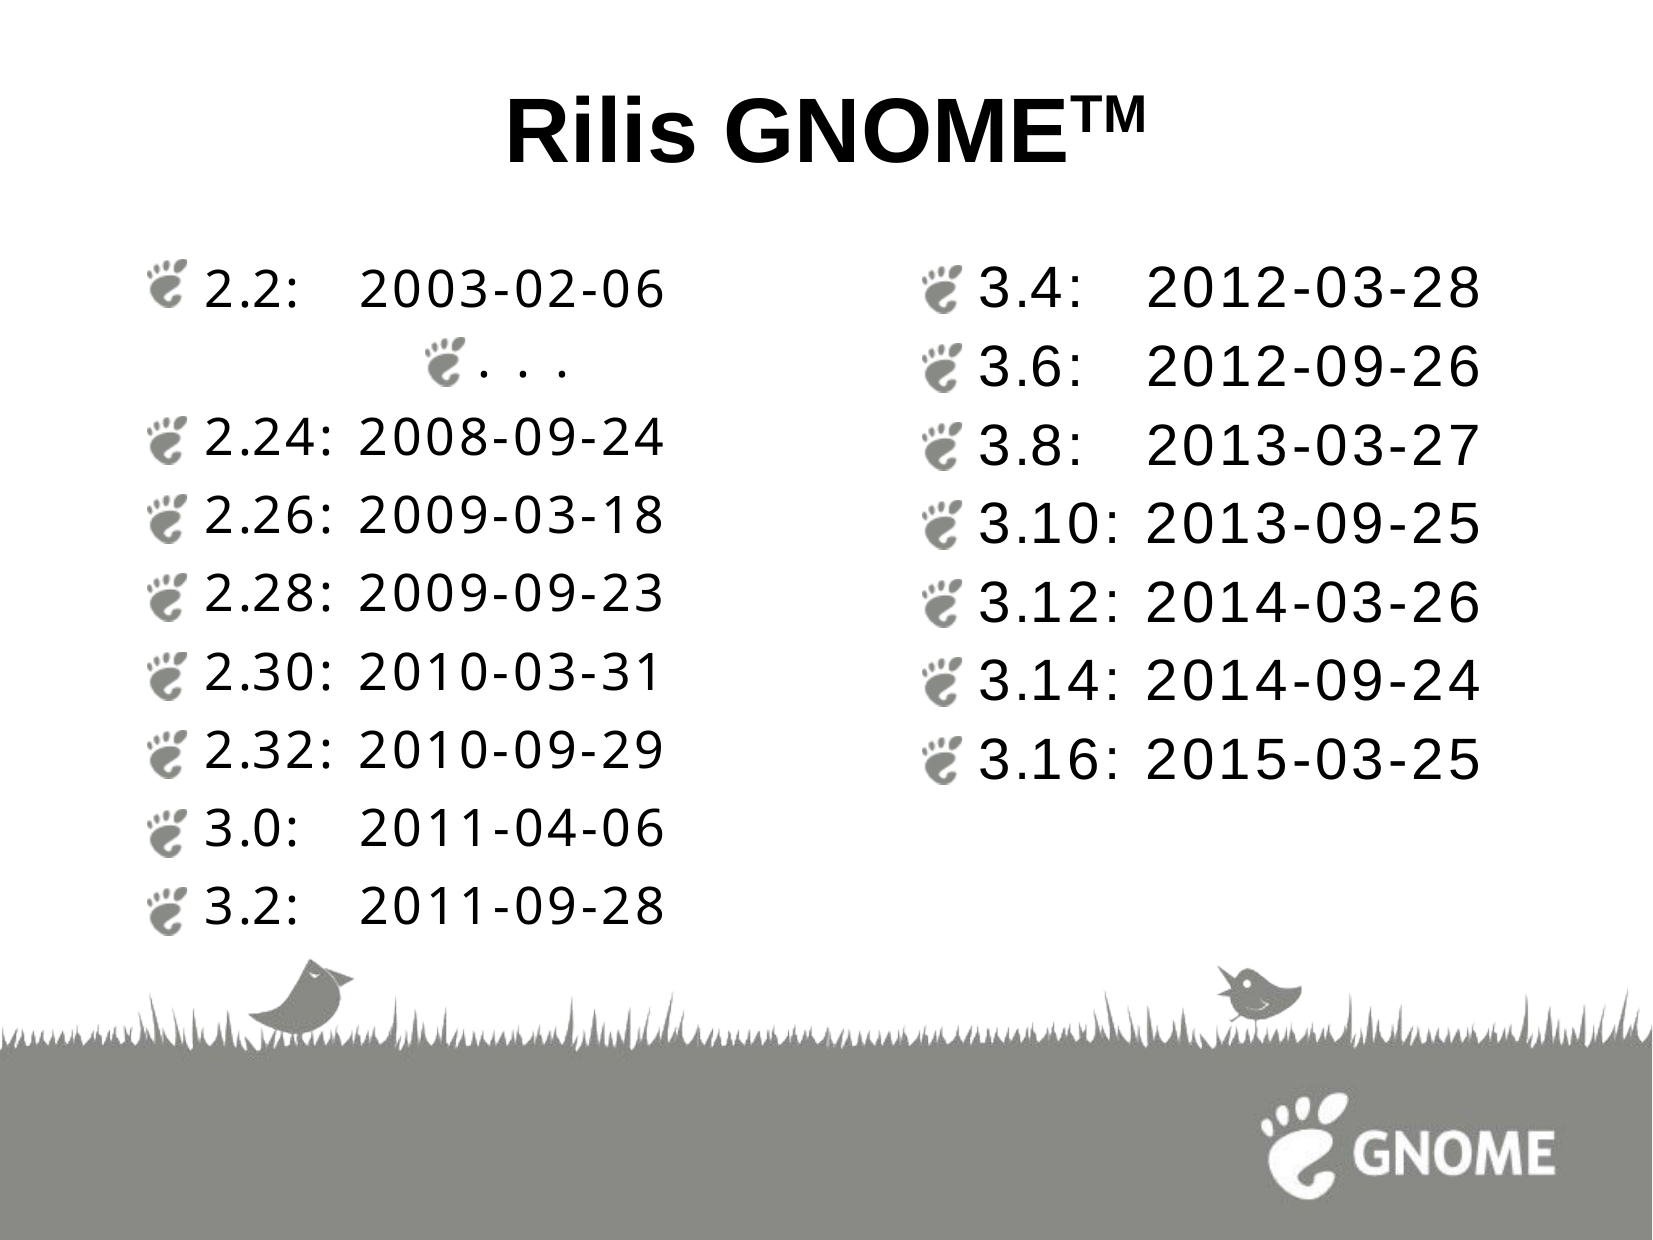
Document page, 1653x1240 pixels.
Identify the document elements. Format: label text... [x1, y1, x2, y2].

text_box [147, 573, 187, 622]
text_box [147, 495, 187, 543]
text_box [922, 422, 962, 471]
text_box [147, 888, 187, 936]
text_box [922, 265, 962, 314]
text_box [147, 652, 187, 700]
text_box 3.4: 2012-03-28 3.6: 2012-09-26 3.8: 2013-03-27 3.10:2013-09-25 3.12:2014-03-26 3.14:2014-09-24 3.16:2015-03-25 [976, 249, 1513, 791]
text_box [147, 809, 187, 857]
text_box [922, 579, 962, 628]
title Rilis GNOMETM [68, 25, 1584, 237]
picture [0, 0, 1653, 1240]
text_box [147, 259, 187, 308]
text_box [147, 416, 187, 465]
text_box [922, 736, 962, 785]
text_box [922, 344, 962, 392]
text_box [922, 501, 962, 549]
list 2.2: 2003-02-06 ... 2.24:2008-09-24 2.26:2009-03-18 2.28:2009-09-23 2.30:2010-03-31 2.32:2010-09-29 3.0: 2011-04-06 3.2: 2011-09-28 [200, 251, 738, 944]
text_box [922, 658, 962, 706]
text_box [147, 731, 187, 779]
